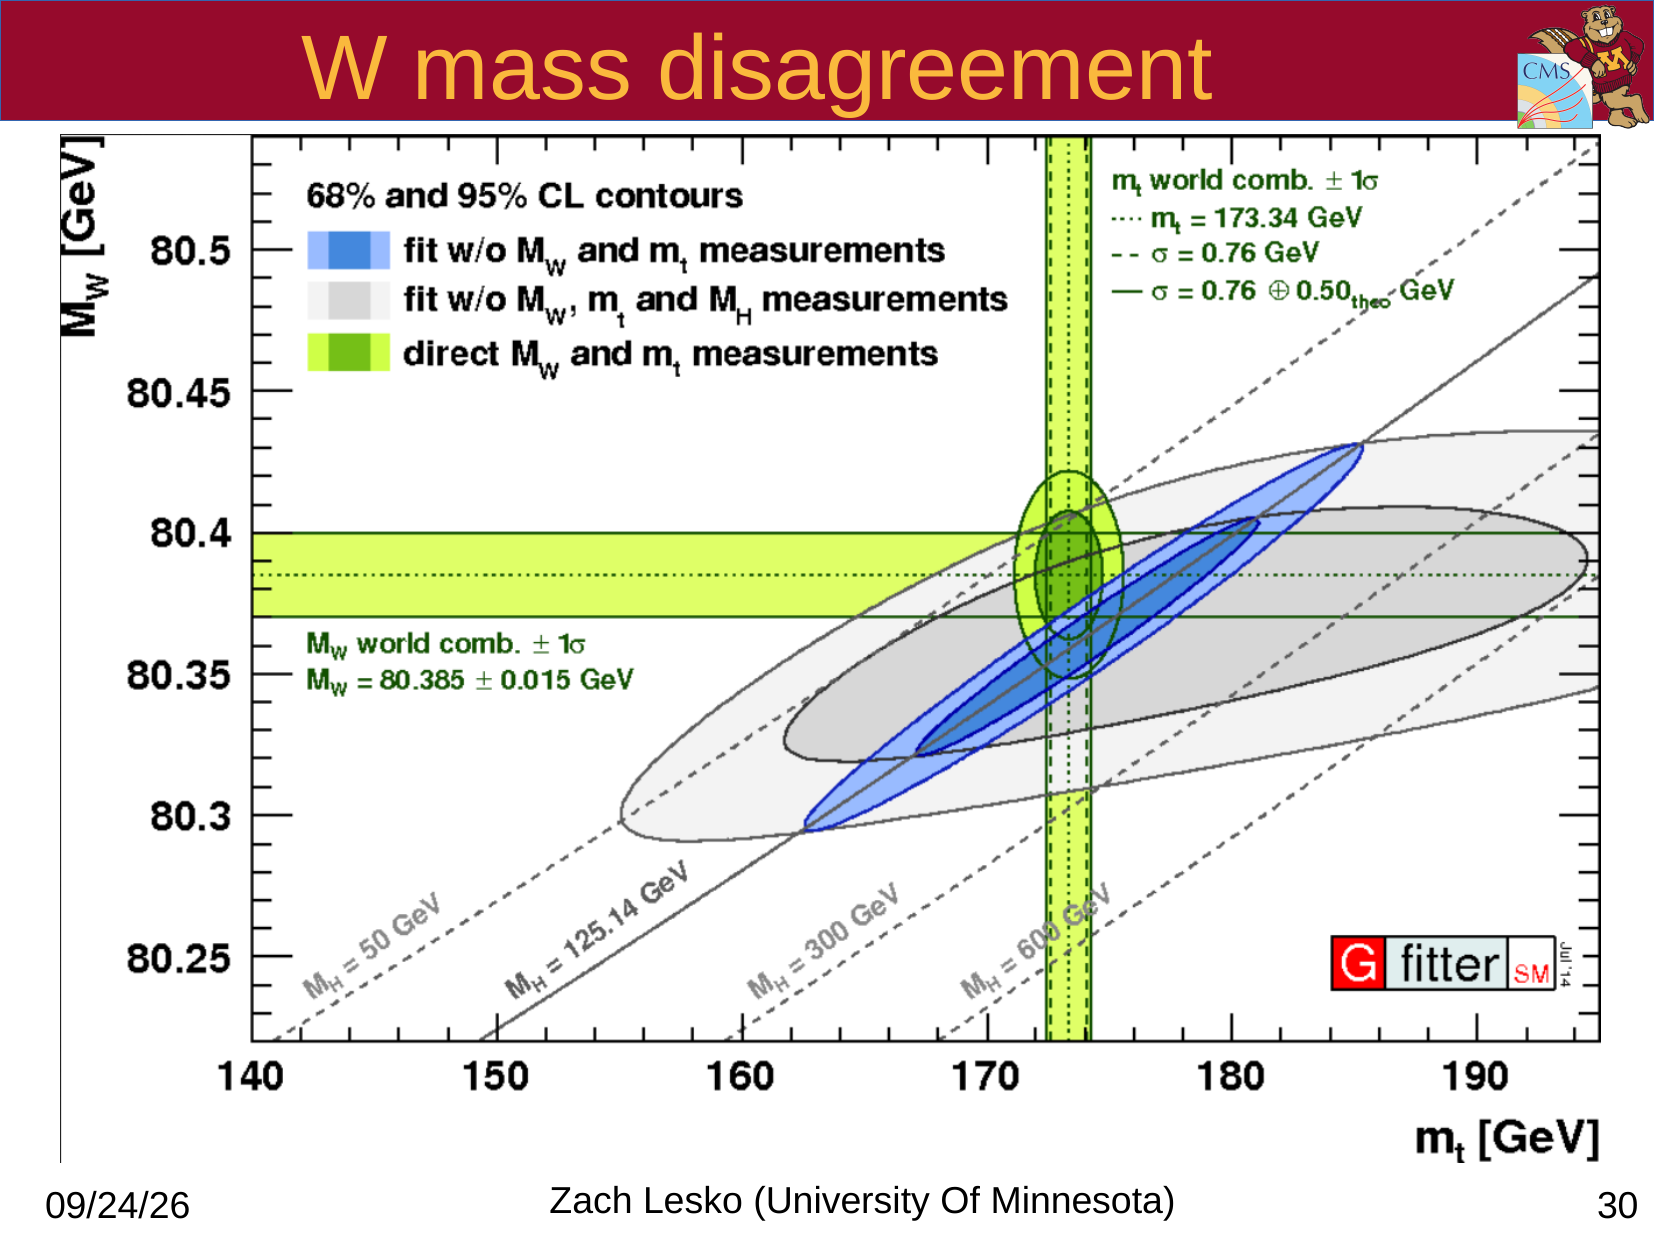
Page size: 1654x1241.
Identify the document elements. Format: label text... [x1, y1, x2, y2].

title W mass disagreement [0, 15, 1516, 121]
picture [60, 0, 1652, 1163]
